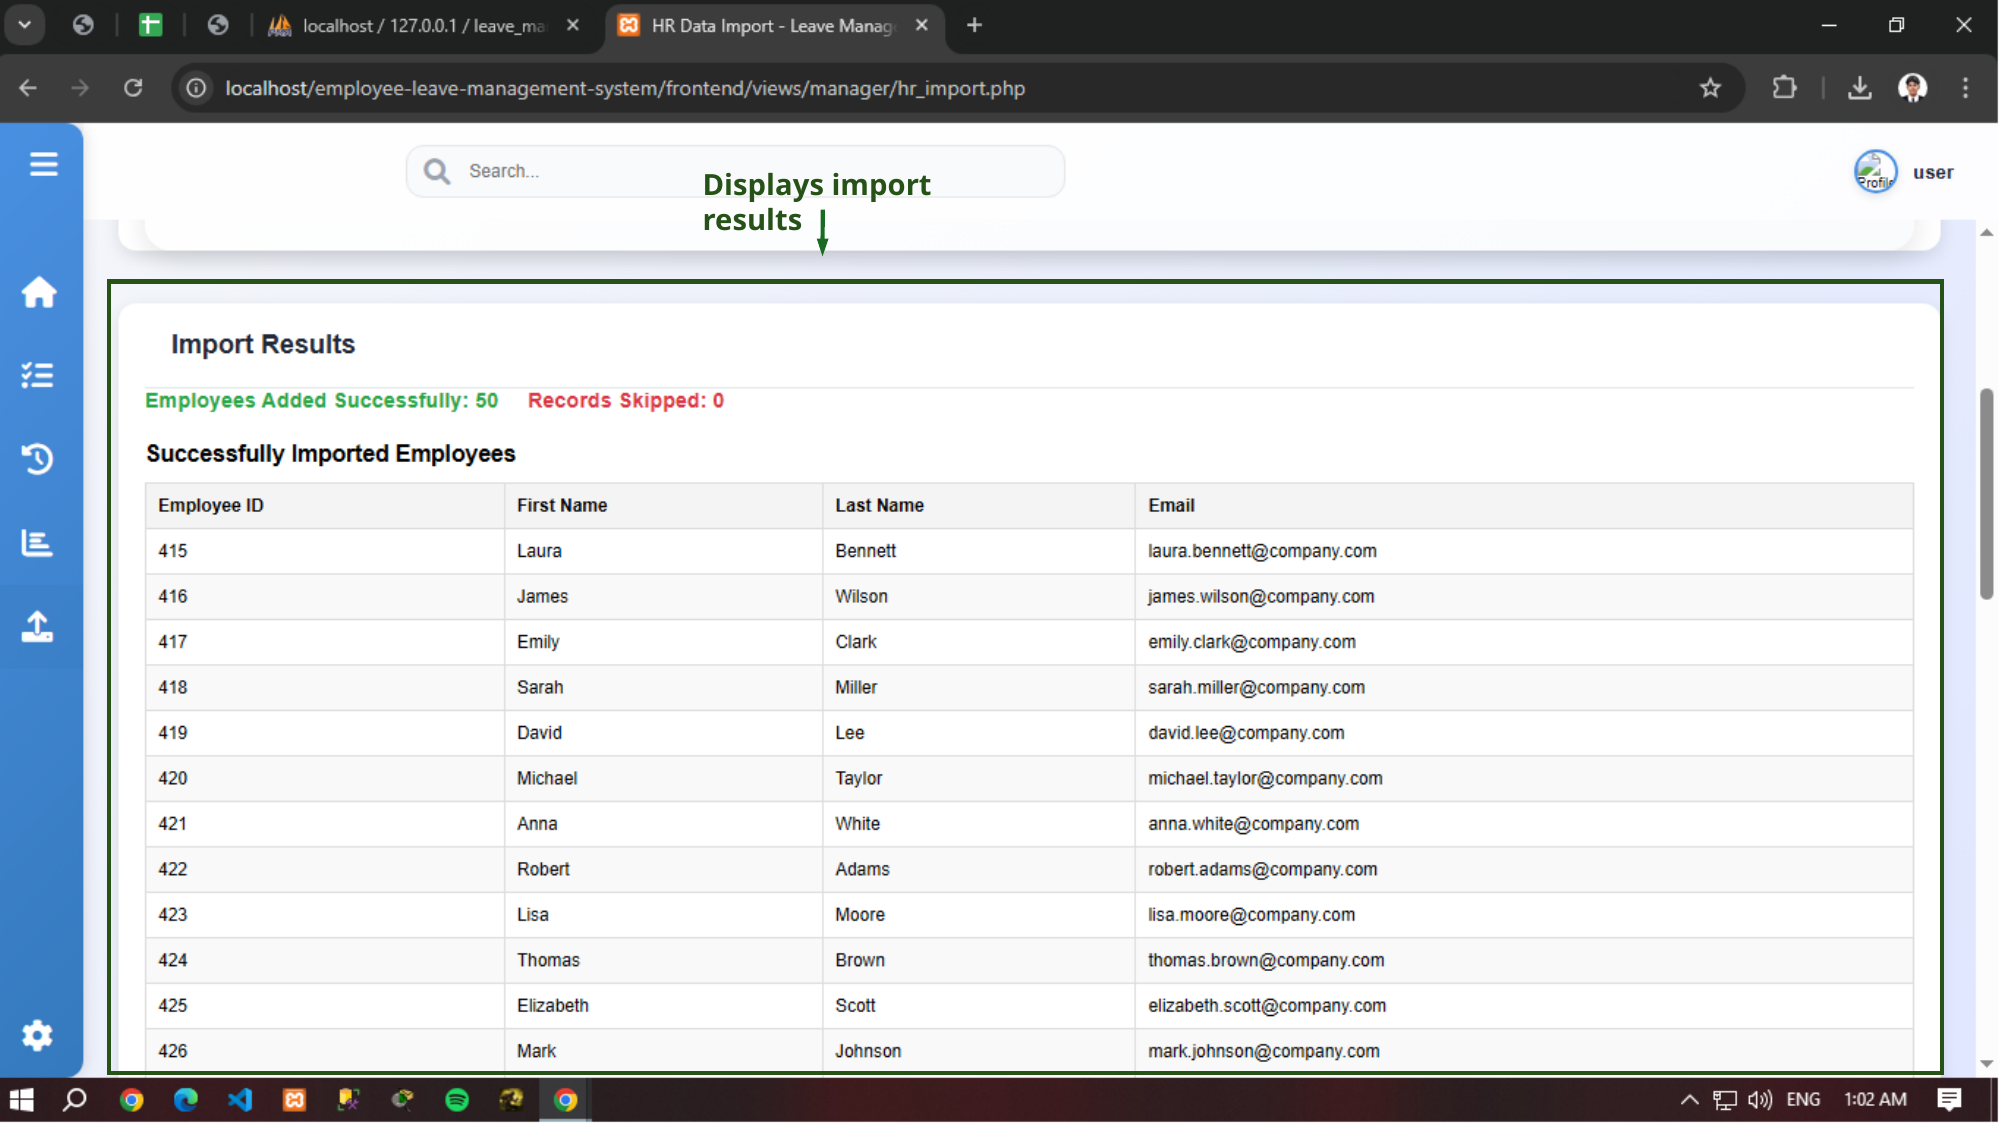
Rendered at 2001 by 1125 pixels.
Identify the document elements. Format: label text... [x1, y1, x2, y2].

text_box Displays import results [687, 158, 1051, 209]
picture [0, 0, 2000, 1125]
